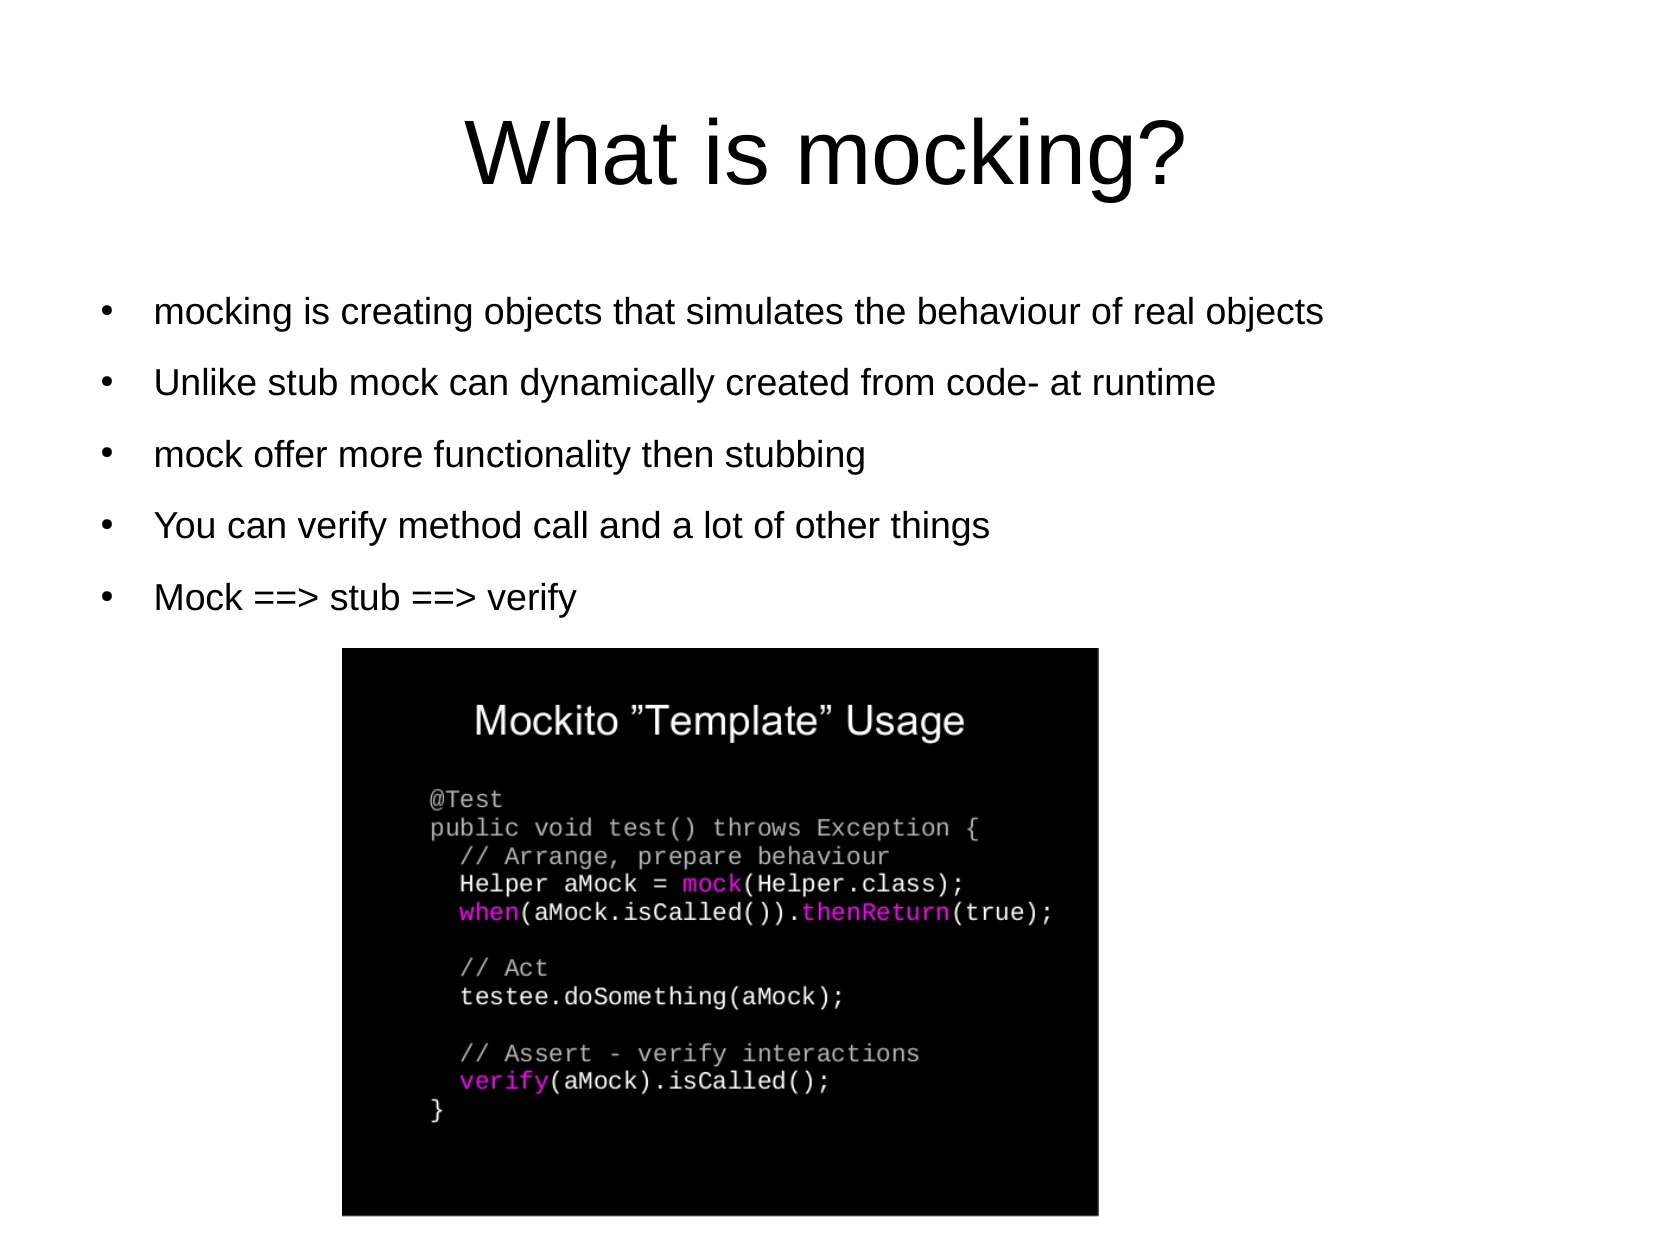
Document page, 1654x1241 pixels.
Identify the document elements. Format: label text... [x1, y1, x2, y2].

picture [342, 648, 1099, 1217]
list mocking is creating objects that simulates the behaviour of real objects Unlike stub mock can dynamically created from code- at runtime mock offer more functionality then stubbing You can verify method call and a lot of other things Mock ==> stub ==> verify [82, 290, 1571, 1010]
title What is mocking? [82, 49, 1571, 257]
